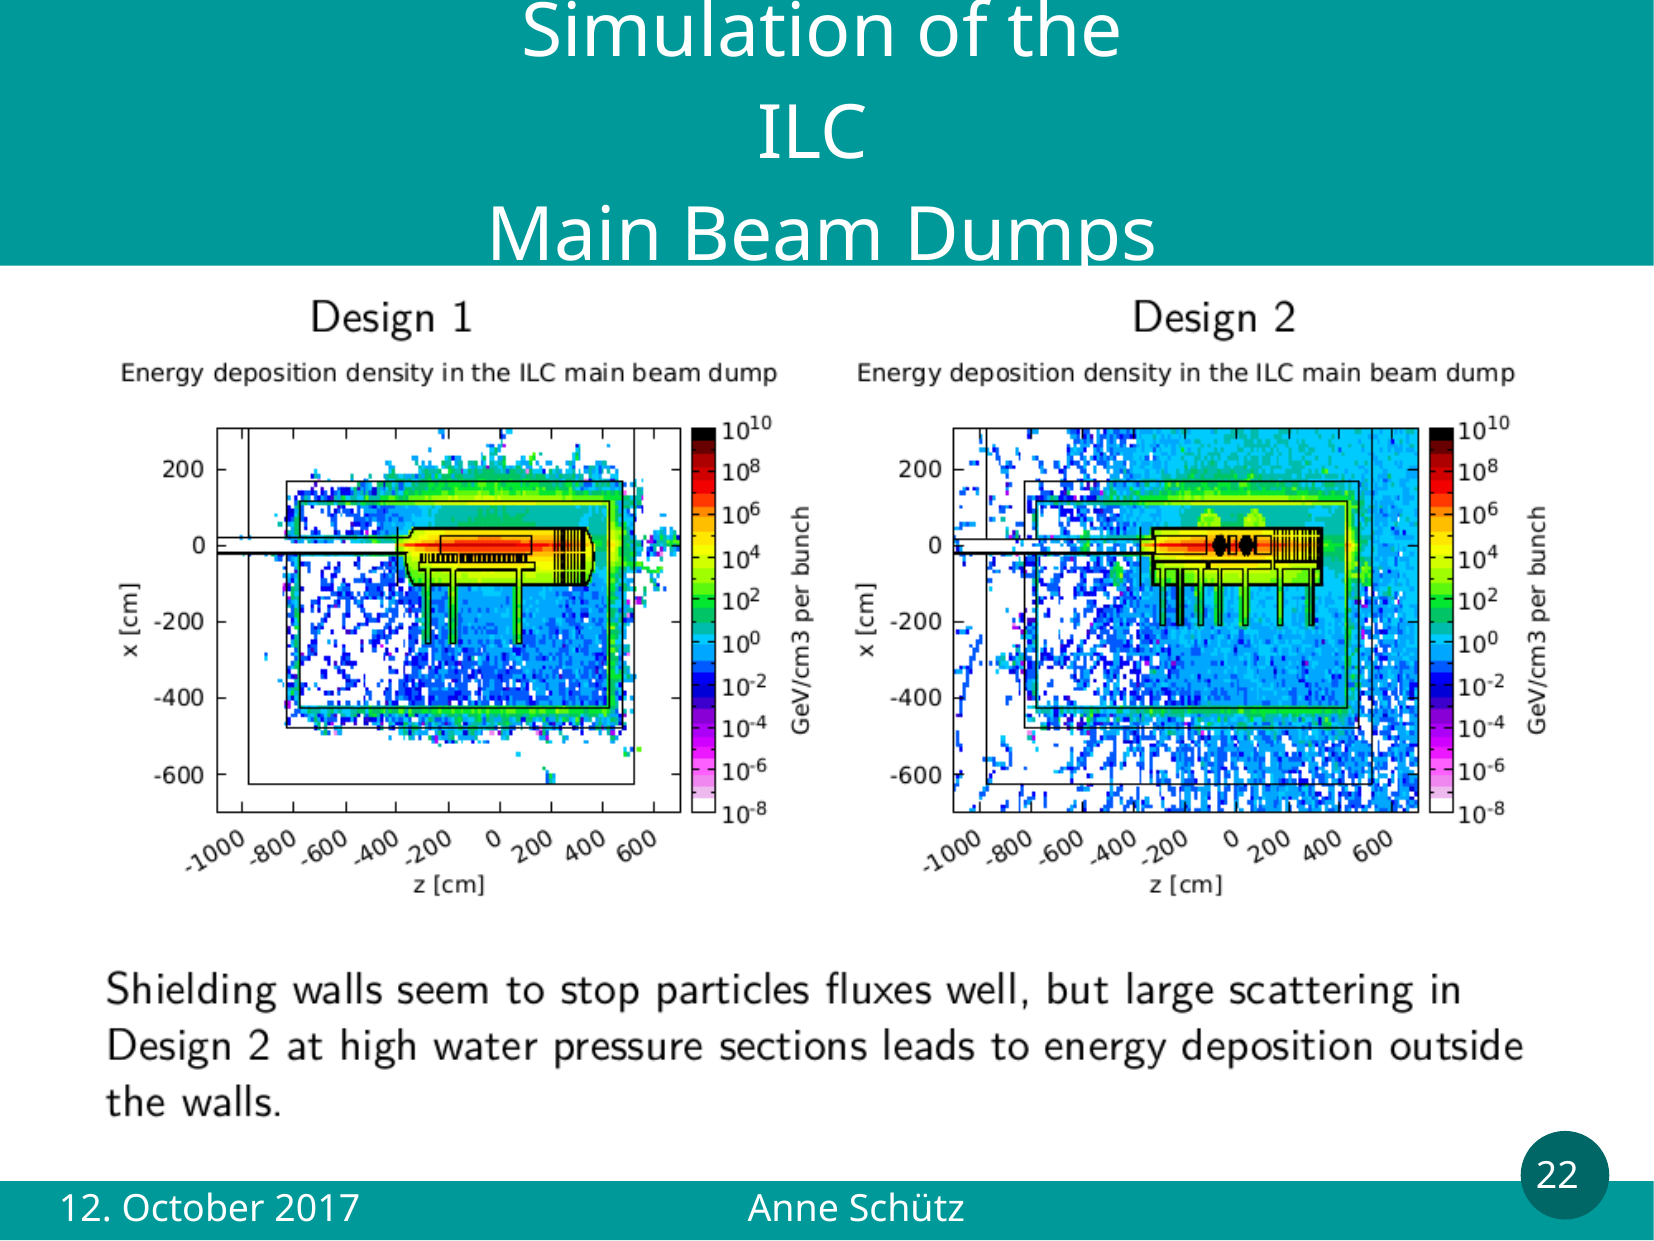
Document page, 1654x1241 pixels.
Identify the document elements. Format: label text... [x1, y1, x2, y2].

picture [89, 288, 1565, 1129]
title Simulation of the ILC Main Beam Dumps [486, 0, 1167, 288]
